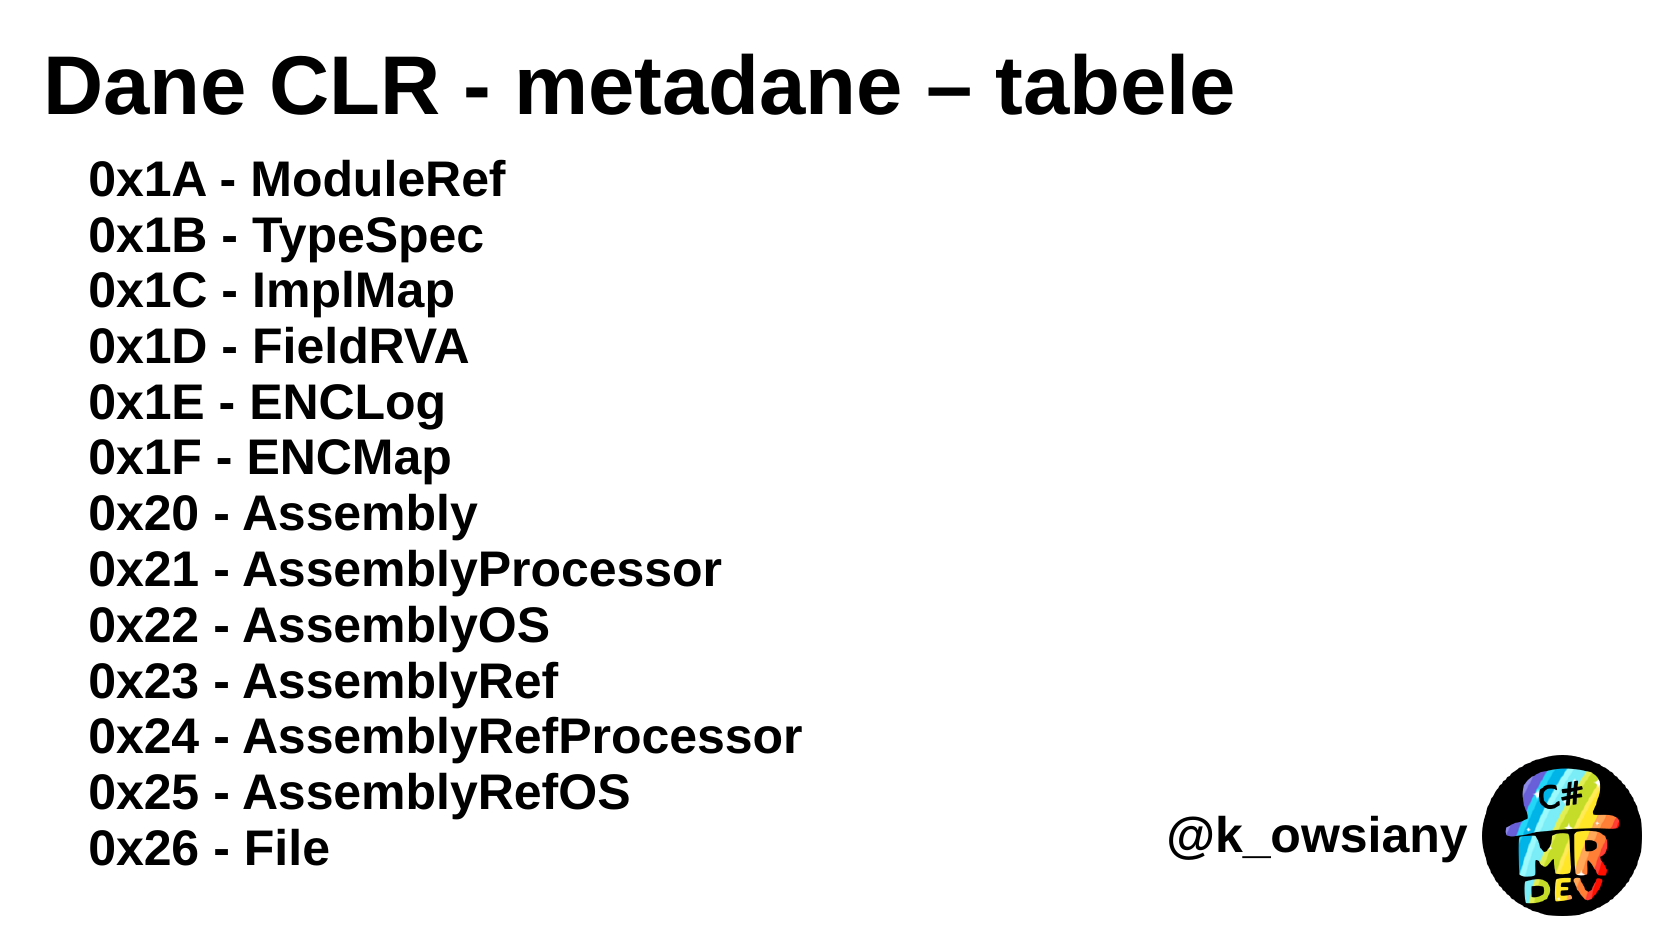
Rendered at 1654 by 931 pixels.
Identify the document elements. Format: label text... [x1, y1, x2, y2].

picture [1482, 755, 1642, 916]
text_box 0x1A - ModuleRef 0x1B - TypeSpec 0x1C - ImplMap 0x1D - FieldRVA 0x1E - ENCLog 0x1F - ENCMap 0x20 - Assembly 0x21 - AssemblyProcessor 0x22 - AssemblyOS 0x23 - AssemblyRef 0x24 - AssemblyRefProcessor 0x25 - AssemblyRefOS 0x26 - File [0, 143, 848, 931]
text_box Dane CLR - metadane – tabele [28, 31, 1494, 140]
